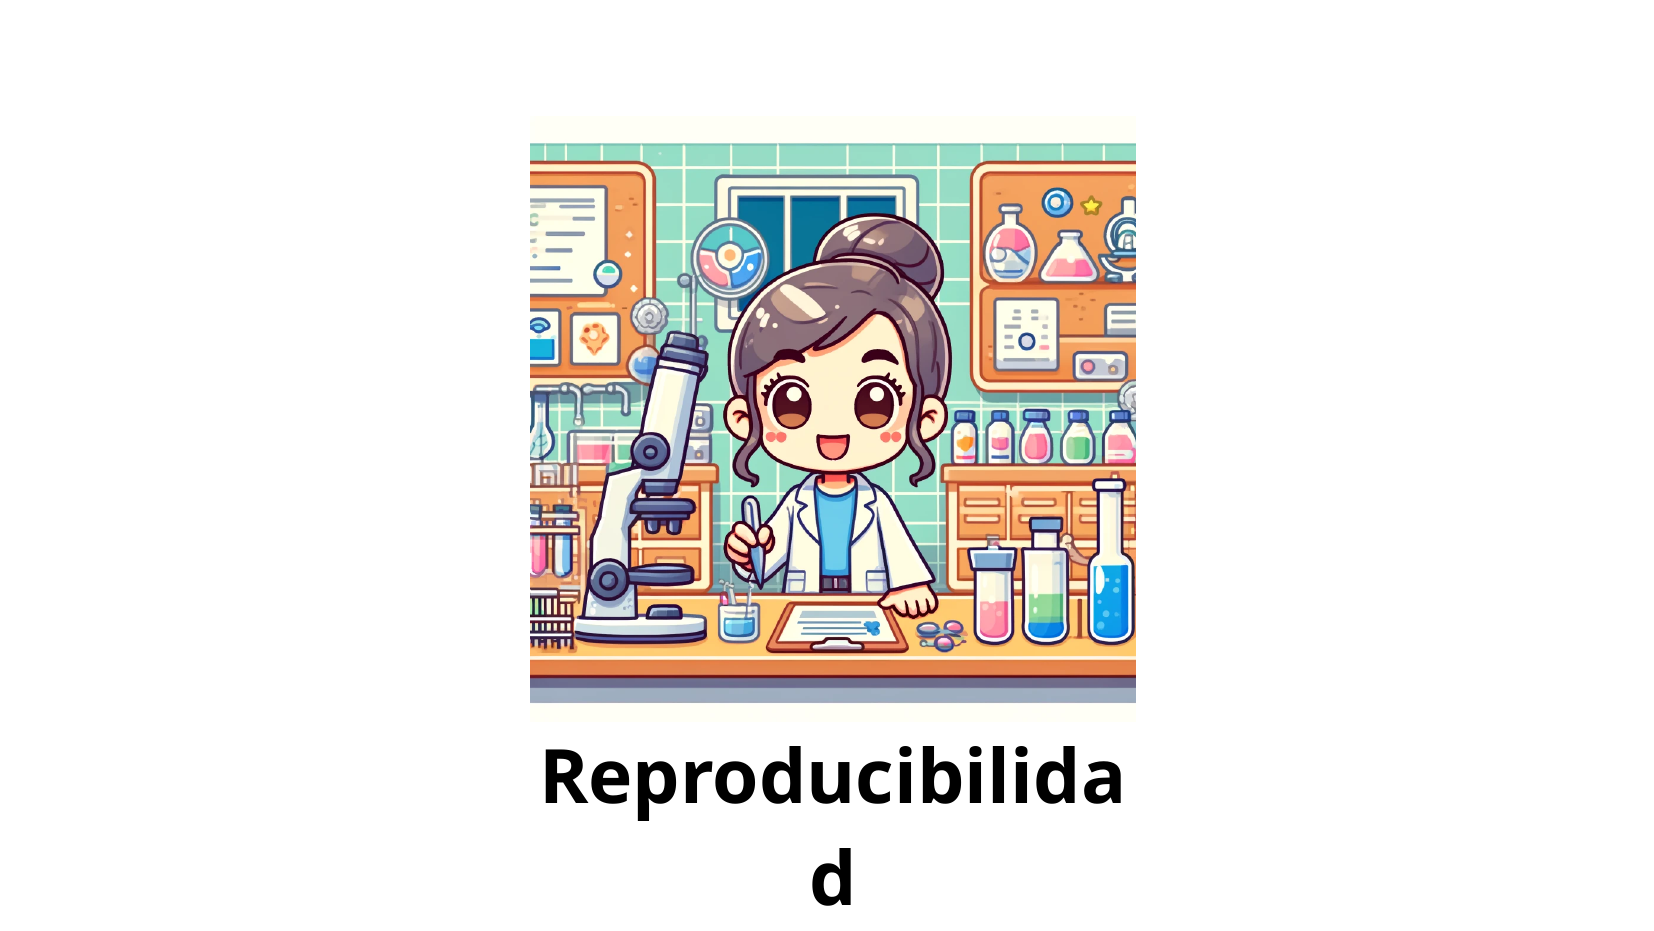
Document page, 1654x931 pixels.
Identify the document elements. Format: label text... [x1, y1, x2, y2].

picture [530, 116, 1136, 722]
text_box Reproducibilidad [513, 715, 1153, 806]
